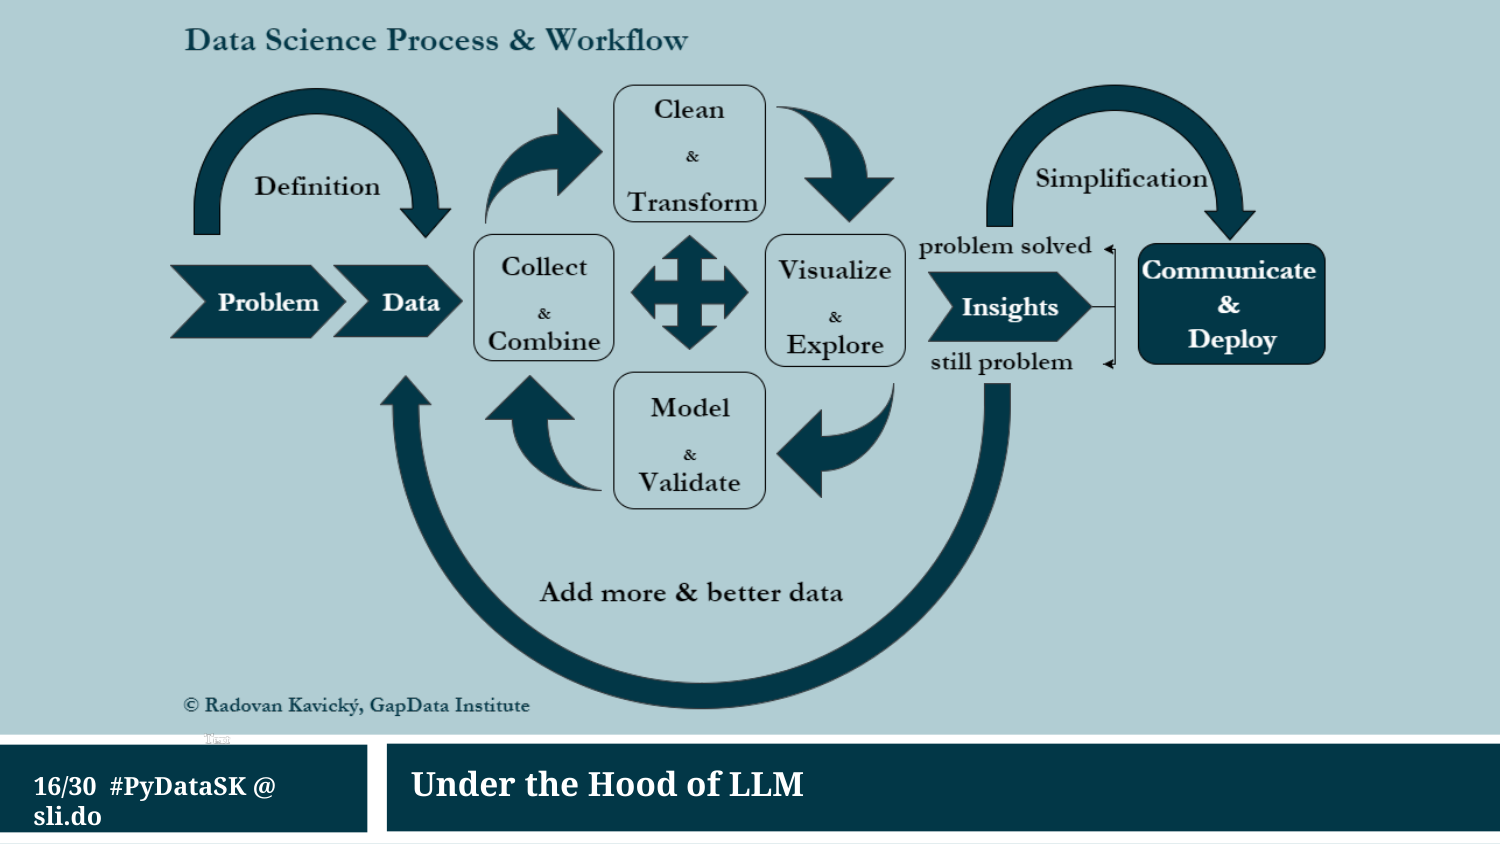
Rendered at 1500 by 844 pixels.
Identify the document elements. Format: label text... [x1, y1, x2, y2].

text_box Under the Hood of LLM [400, 740, 1500, 826]
picture [168, 2, 1328, 754]
text_box 16/30 #PyDataSK @ sli.do [22, 764, 362, 808]
